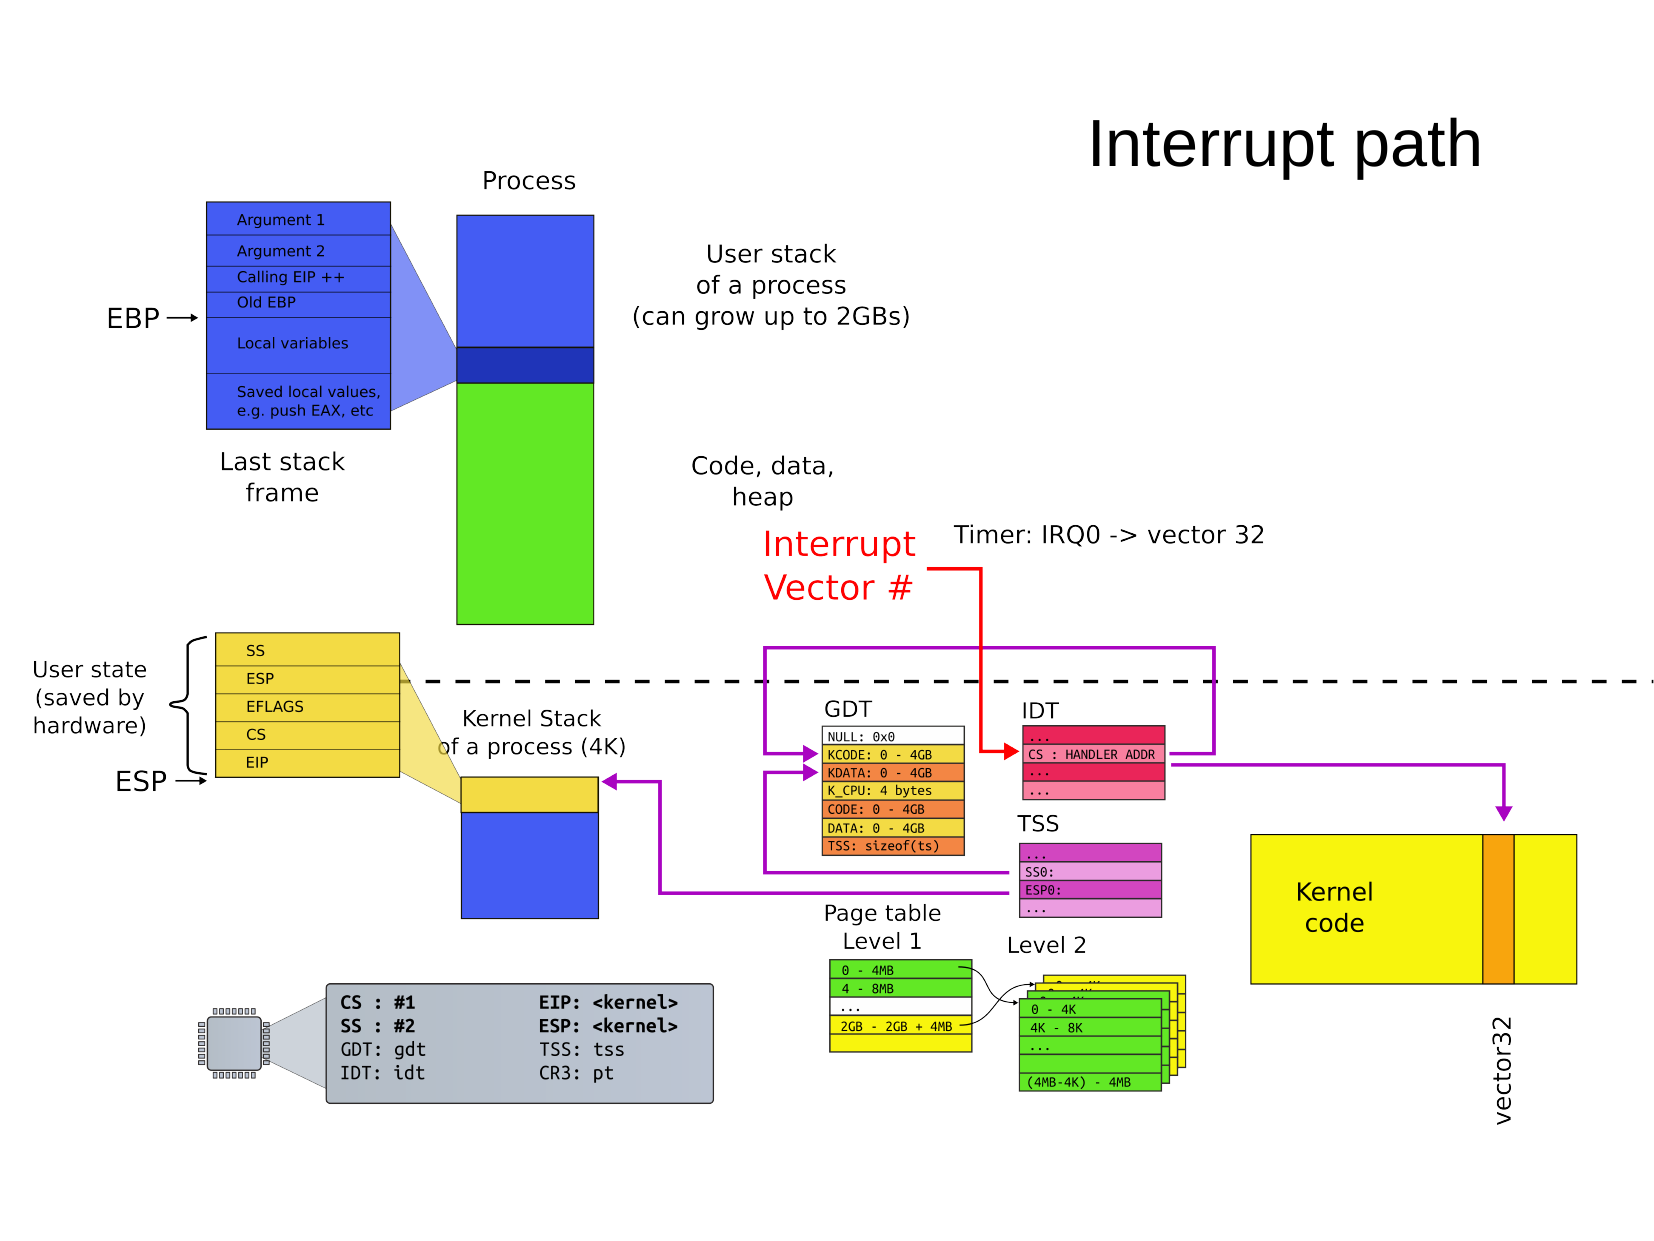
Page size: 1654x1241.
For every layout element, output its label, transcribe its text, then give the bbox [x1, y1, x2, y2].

list Interrupt path [1087, 105, 1576, 171]
picture [34, 171, 1654, 1126]
